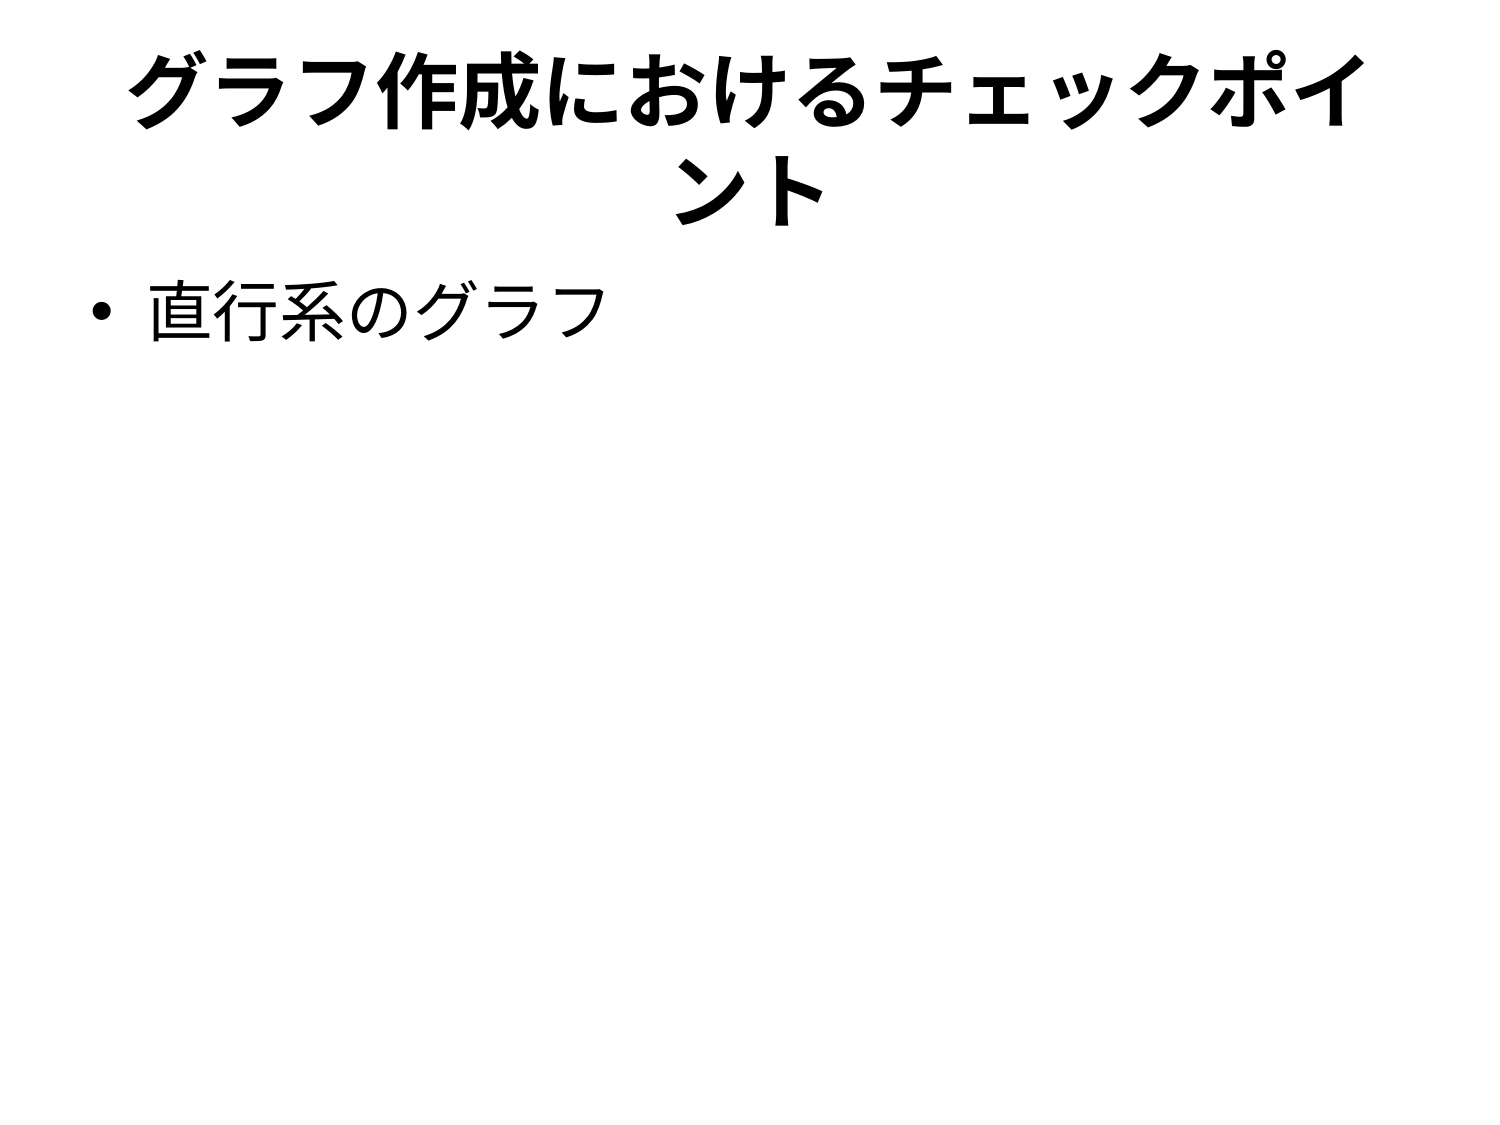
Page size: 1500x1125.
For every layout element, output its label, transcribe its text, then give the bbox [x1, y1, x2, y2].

list 直行系のグラフ [75, 262, 1426, 1006]
title グラフ作成におけるチェックポイント [75, 31, 1426, 247]
